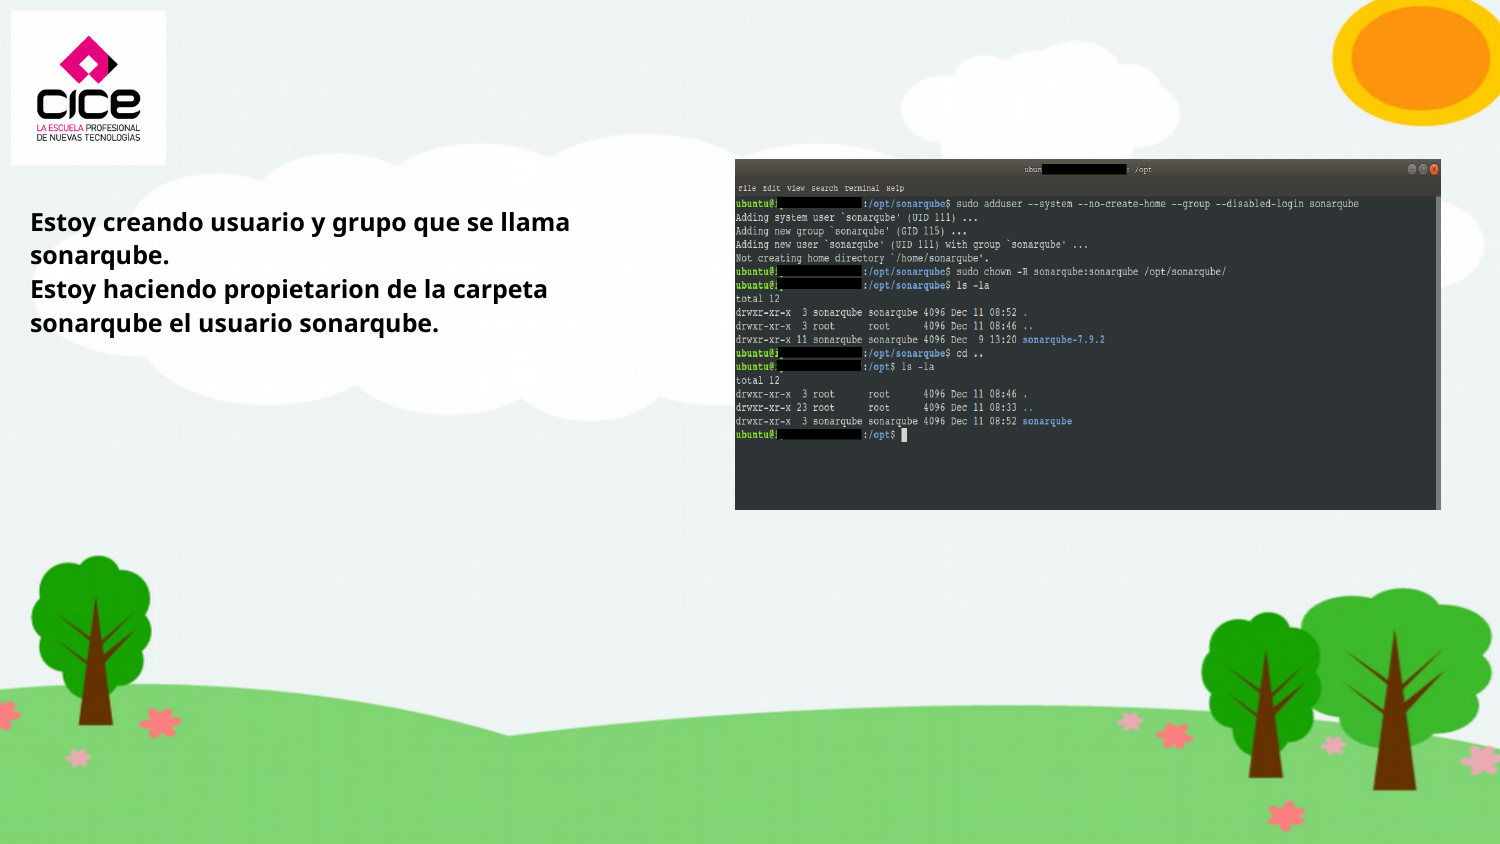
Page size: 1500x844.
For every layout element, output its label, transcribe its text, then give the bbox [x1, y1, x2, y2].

picture [0, 0, 1500, 844]
title Estoy creando usuario y grupo que se llama sonarqube. Estoy haciendo propietarion de la carpeta sonarqube el usuario sonarqube. [30, 230, 676, 314]
